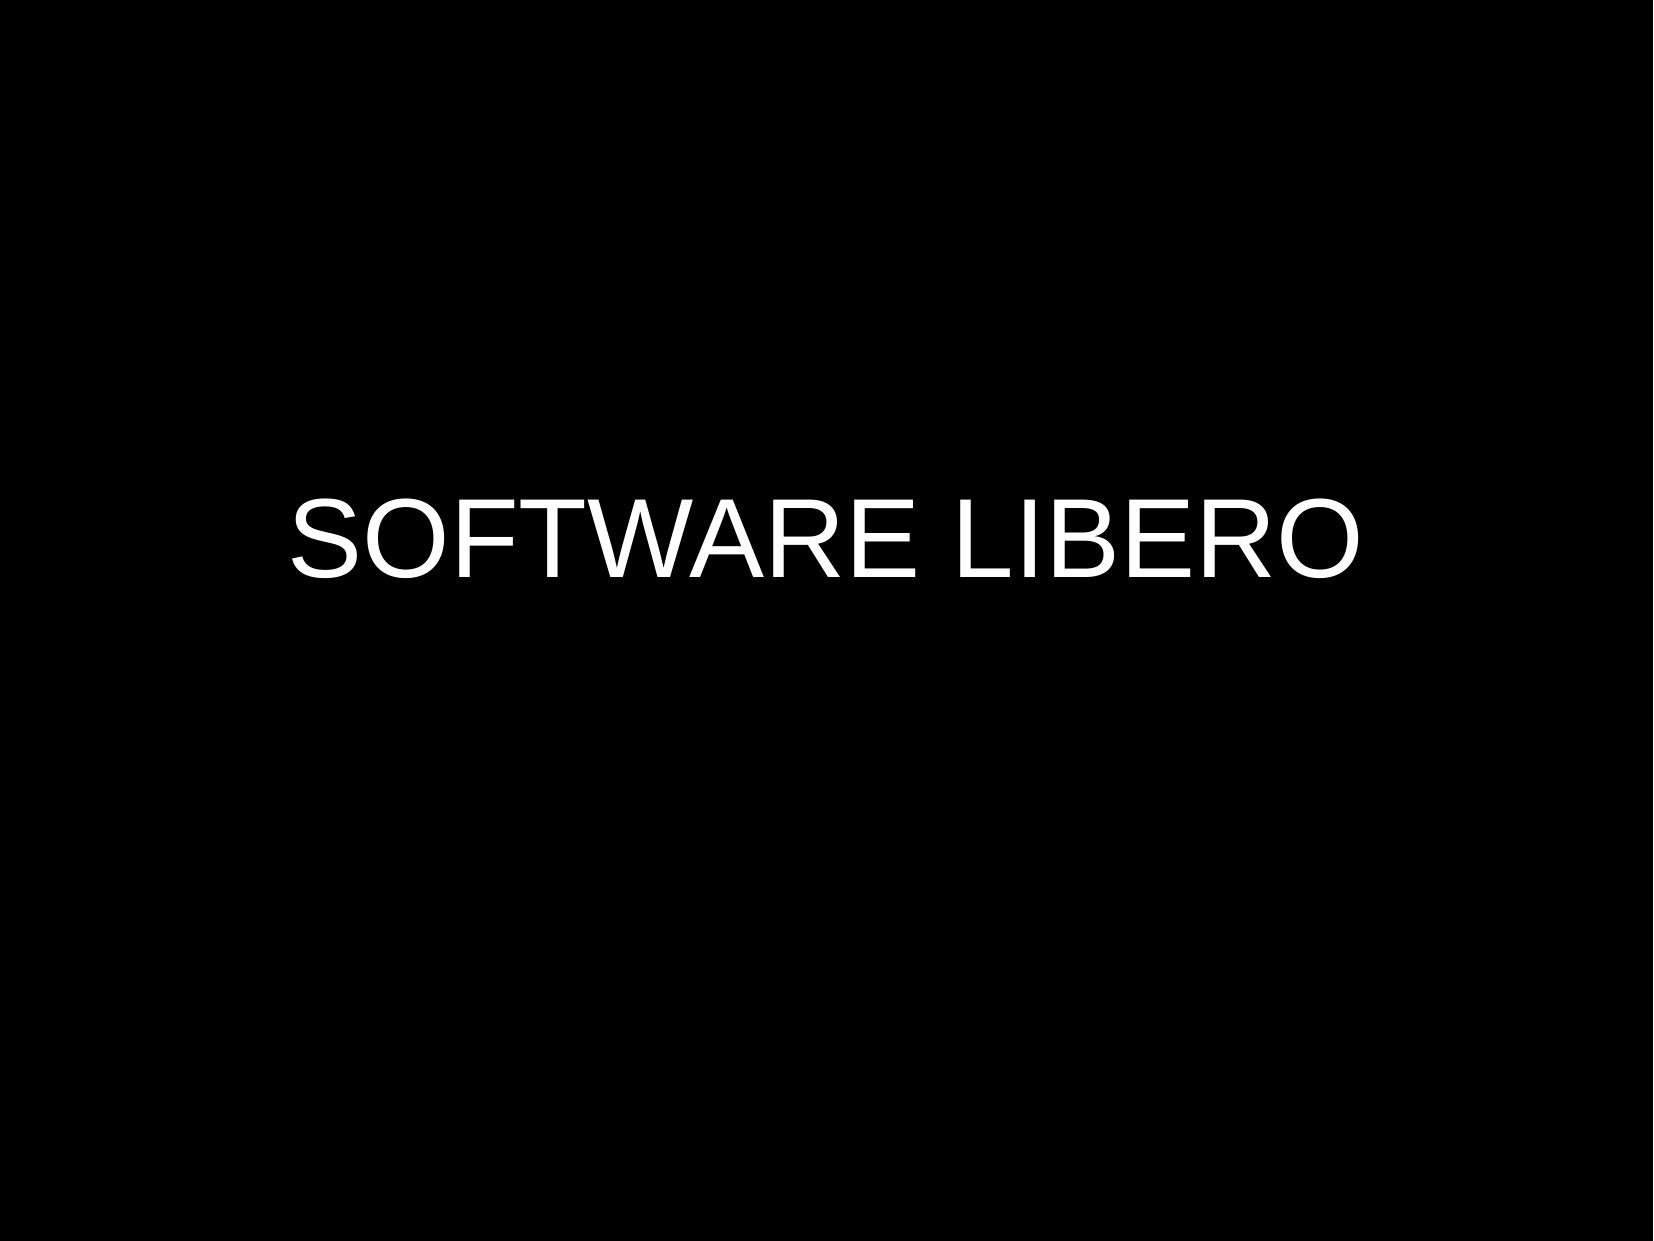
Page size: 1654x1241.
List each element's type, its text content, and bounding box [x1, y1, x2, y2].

text_box SOFTWARE LIBERO [0, 468, 1653, 734]
